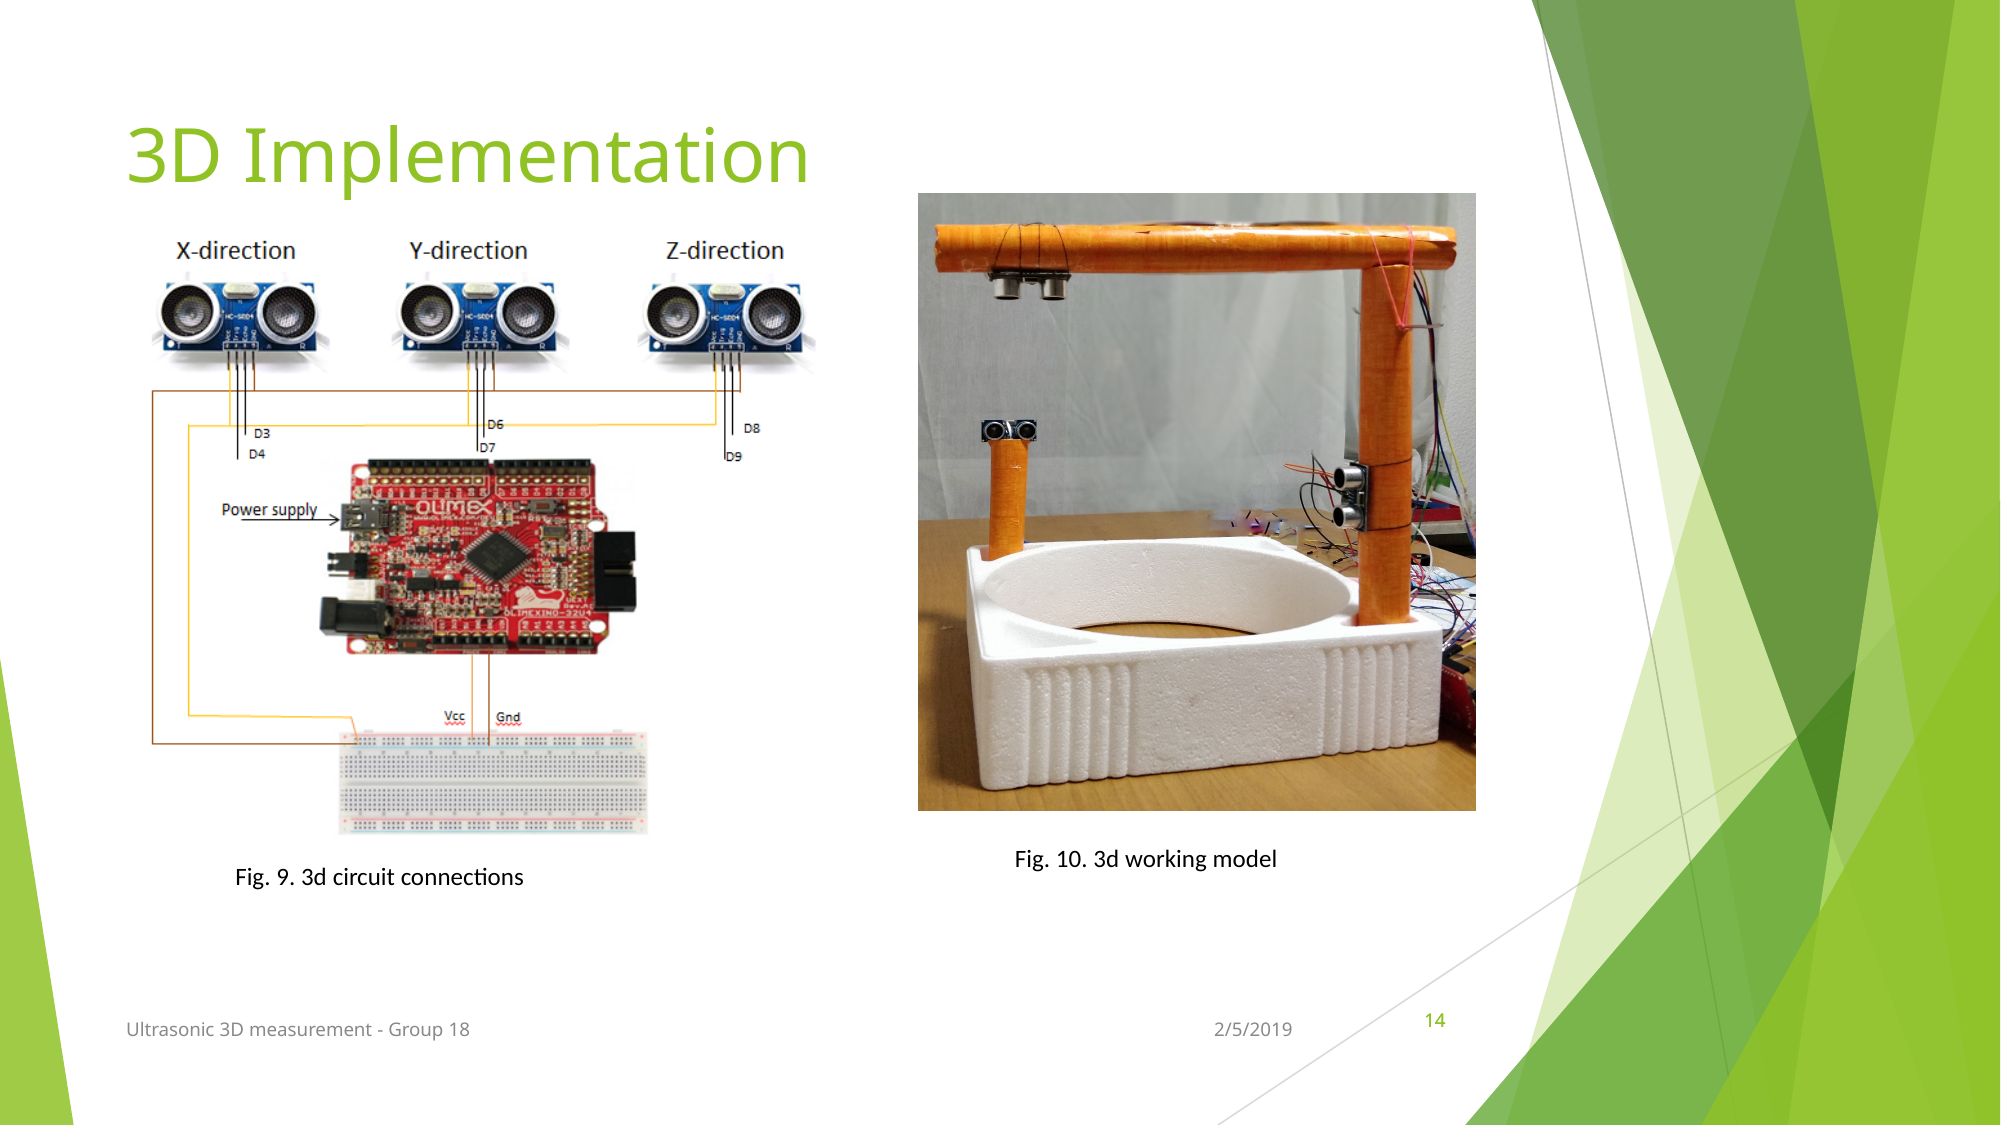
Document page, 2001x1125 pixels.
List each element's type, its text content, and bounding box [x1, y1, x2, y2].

text_box [1409, 991, 1522, 1051]
picture [125, 232, 830, 858]
text_box Ultrasonic 3D measurement - Group 18 [111, 998, 1145, 1059]
text_box Fig. 10. 3d working model [999, 835, 1733, 881]
text_box Fig. 9. 3d circuit connections [220, 852, 953, 899]
text_box 3D Implementation [111, 99, 1522, 317]
text_box 2/5/2019 [1199, 998, 1349, 1059]
picture [918, 193, 1476, 811]
